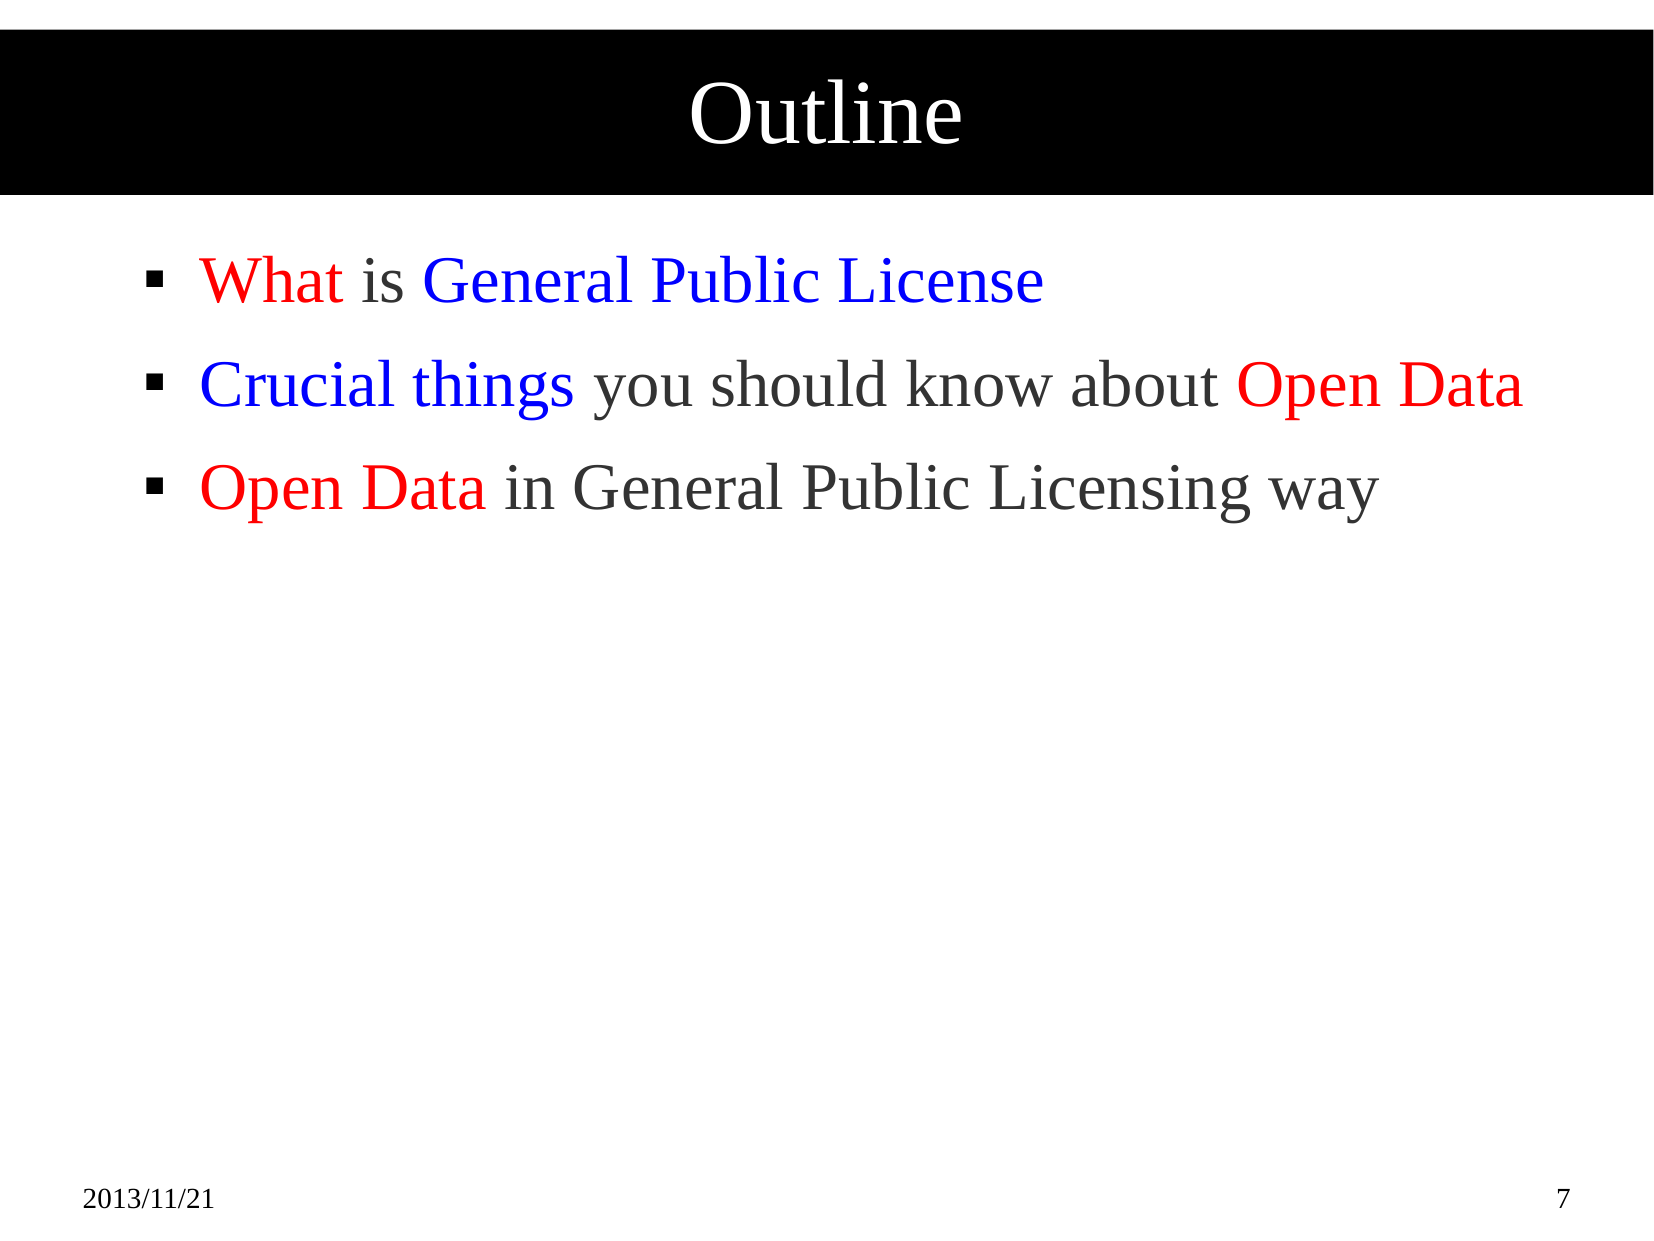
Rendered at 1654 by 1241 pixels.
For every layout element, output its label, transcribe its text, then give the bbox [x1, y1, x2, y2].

title Outline [0, 29, 1654, 195]
list What is General Public License Crucial things you should know about Open Data Open Data in General Public Licensing way [82, 242, 1571, 1062]
